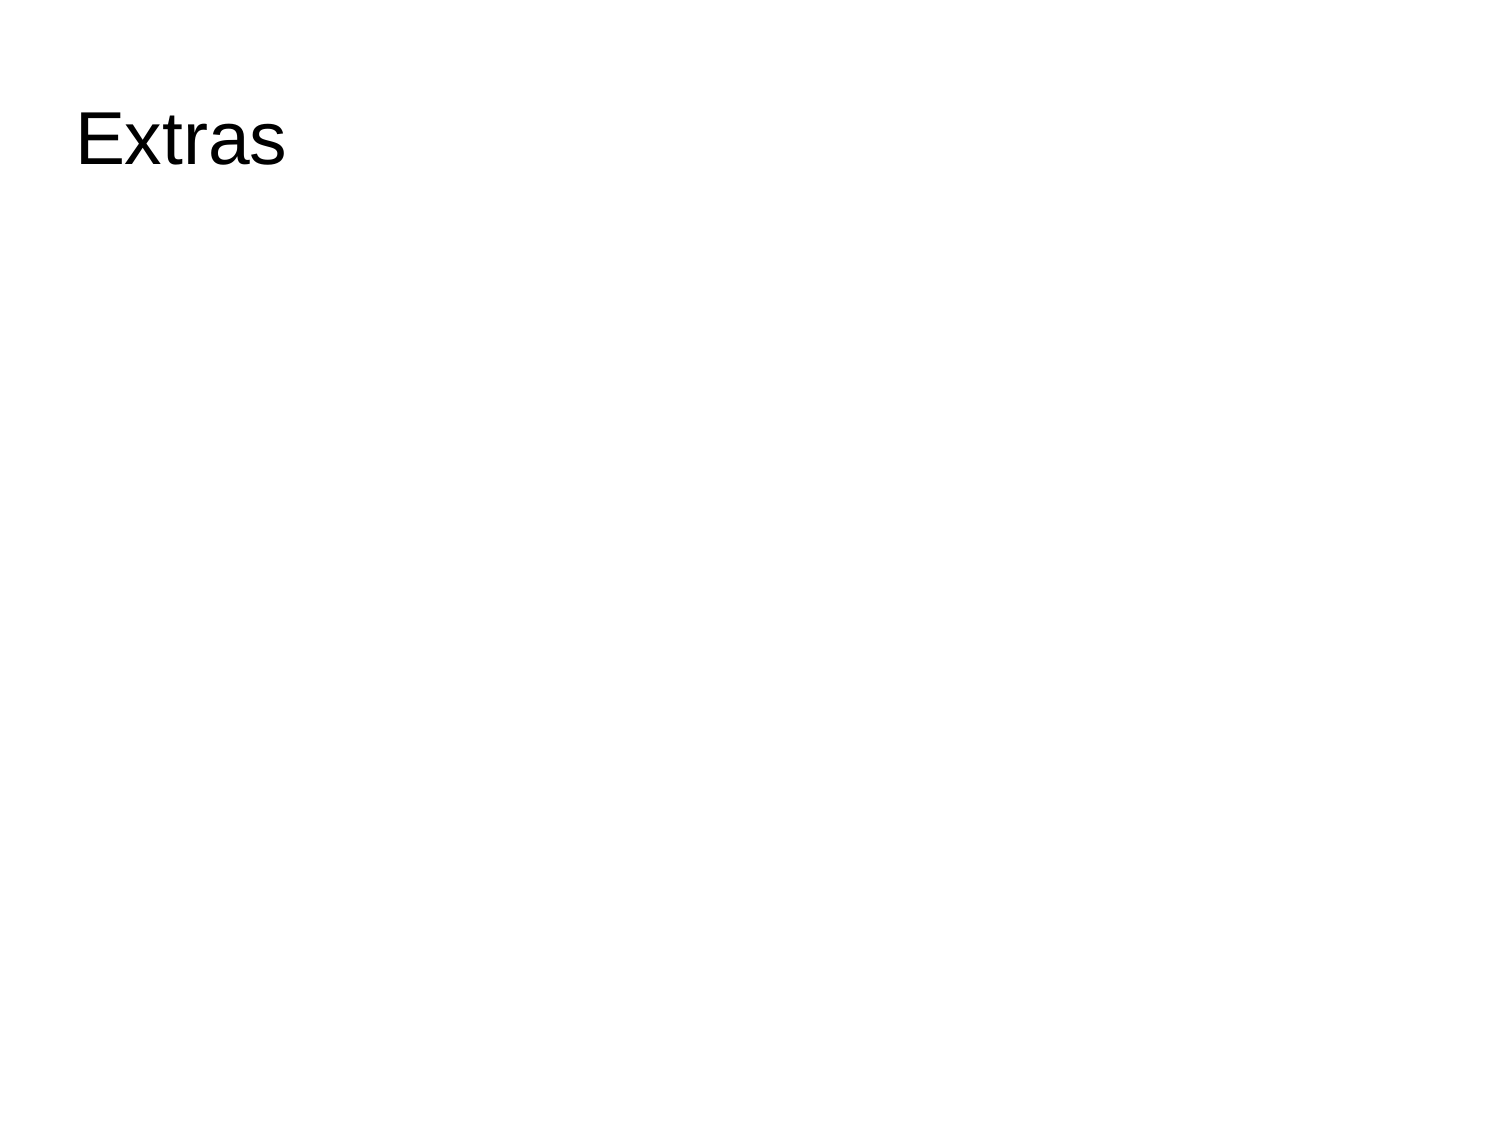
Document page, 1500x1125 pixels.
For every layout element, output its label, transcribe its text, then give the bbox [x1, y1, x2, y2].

title Extras [75, 45, 1247, 233]
